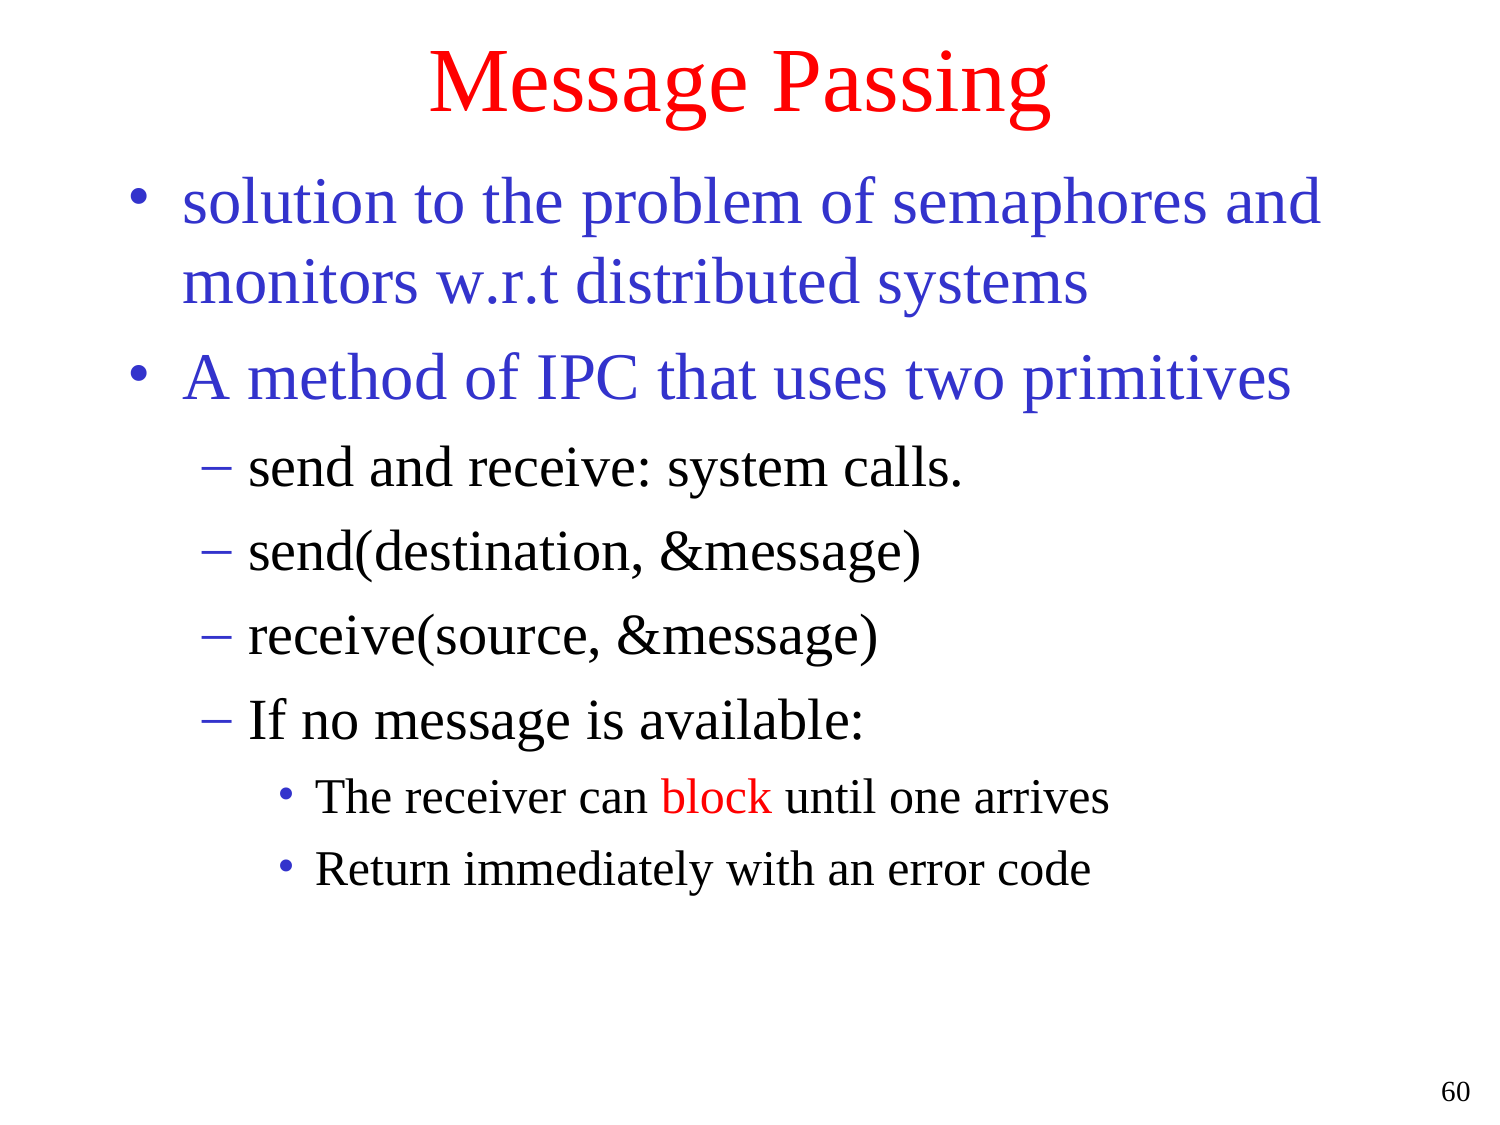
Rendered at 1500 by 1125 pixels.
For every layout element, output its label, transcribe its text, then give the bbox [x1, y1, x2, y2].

text_box solution to the problem of semaphores and monitors w.r.t distributed systems A method of IPC that uses two primitives send and receive: system calls. send(destination, &message) receive(source, &message) If no message is available: The receiver can block until one arrives Return immediately with an error code [112, 148, 1388, 1058]
text_box Message Passing [103, 0, 1379, 151]
text_box <number> [1404, 1064, 1486, 1125]
